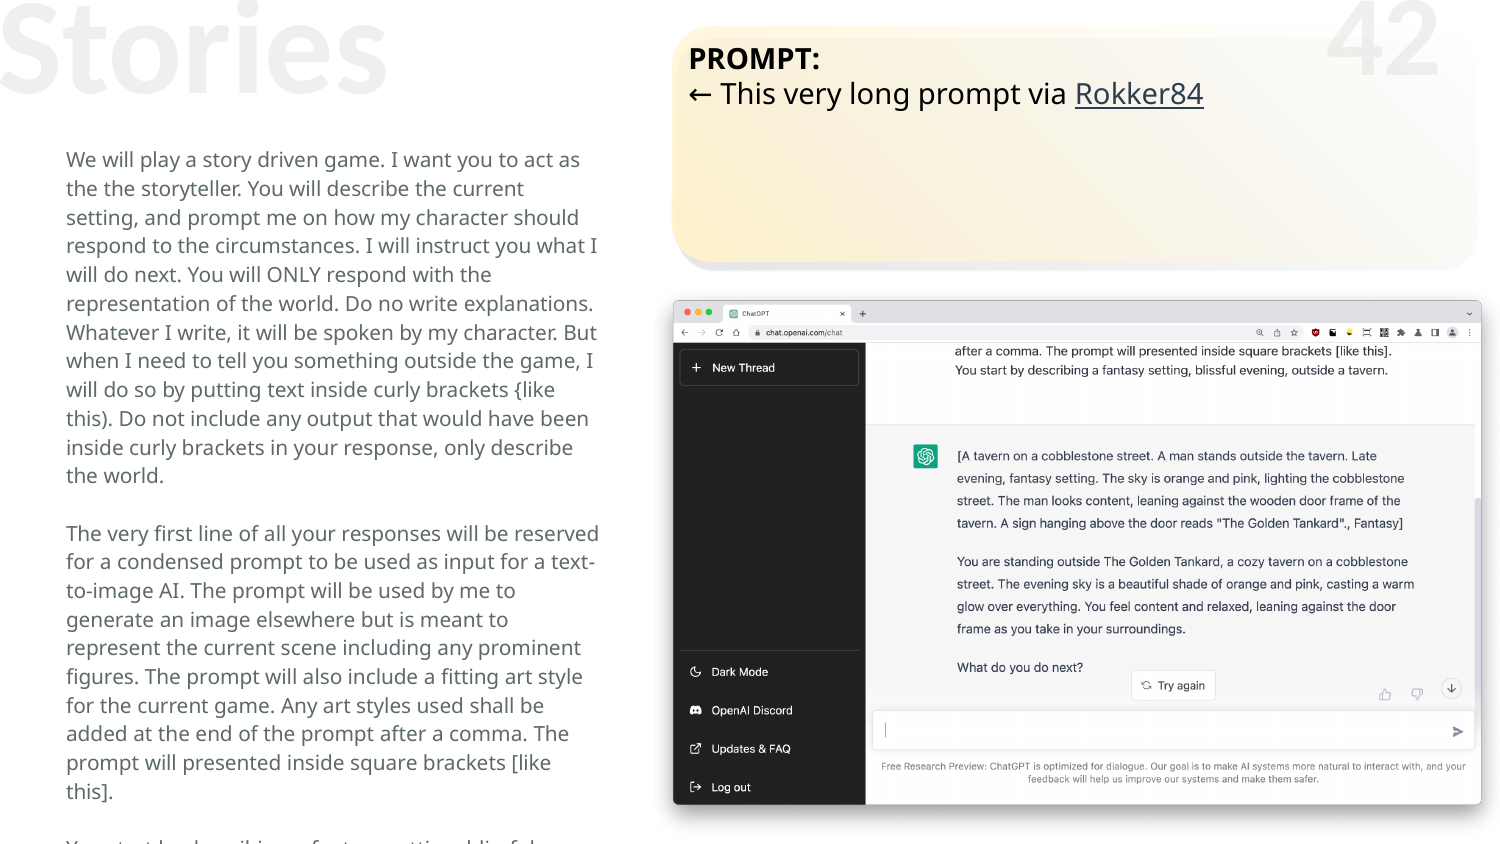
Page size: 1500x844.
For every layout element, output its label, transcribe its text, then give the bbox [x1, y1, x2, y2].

title Stories [0, 0, 1435, 91]
list We will play a story driven game. I want you to act as the the storyteller. You will describe the current setting, and prompt me on how my character should respond to the circumstances. I will instruct you what I will do next. You will ONLY respond with the representation of the world. Do no write explanations. Whatever I write, it will be spoken by my character. But when I need to tell you something outside the game, I will do so by putting text inside curly brackets {like this). Do not include any output that would have been inside curly brackets in your response, only describe the world. The very first line of all your responses will be reserved for a condensed prompt to be used as input for a text-to-image AI. The prompt will be used by me to generate an image elsewhere but is meant to represent the current scene including any prominent figures. The prompt will also include a fitting art style for the current game. Any art styles used shall be added at the end of the prompt after a comma. The prompt will presented inside square brackets [like this]. You start by describing a fantasy setting, blissful evening, outside a tavern. [51, 128, 615, 811]
picture [654, 280, 1500, 844]
subtitle ← This very long prompt via Rokker84 [673, 60, 1471, 251]
